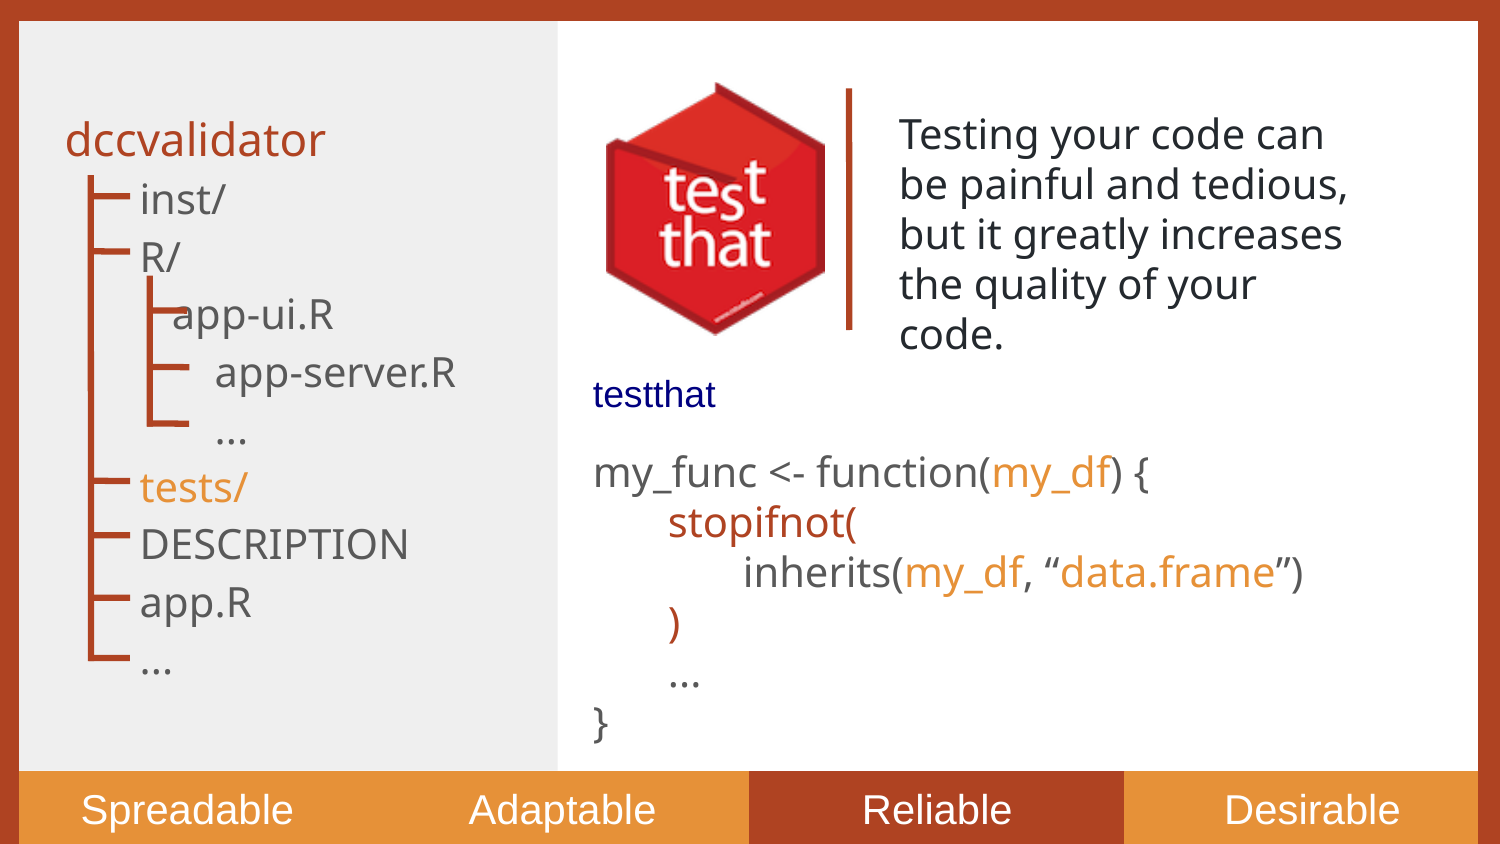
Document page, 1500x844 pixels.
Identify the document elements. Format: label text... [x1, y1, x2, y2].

text_box my_func <- function(my_df) { stopifnot( inherits(my_df, “data.frame”) ) ... } [577, 431, 1494, 762]
text_box Reliable [749, 771, 1124, 844]
text_box Spreadable [19, 771, 374, 844]
text_box testthat [577, 355, 1382, 431]
text_box [0, 0, 1500, 844]
text_box Desirable [1124, 771, 1478, 844]
text_box Testing your code can be painful and tedious, but it greatly increases the quality of your code. [884, 93, 1382, 374]
picture [606, 82, 825, 336]
text_box dccvalidator inst/ R/ app-ui.R app-server.R ... tests/ DESCRIPTION app.R ... [49, 95, 547, 699]
text_box Adaptable [374, 771, 749, 844]
